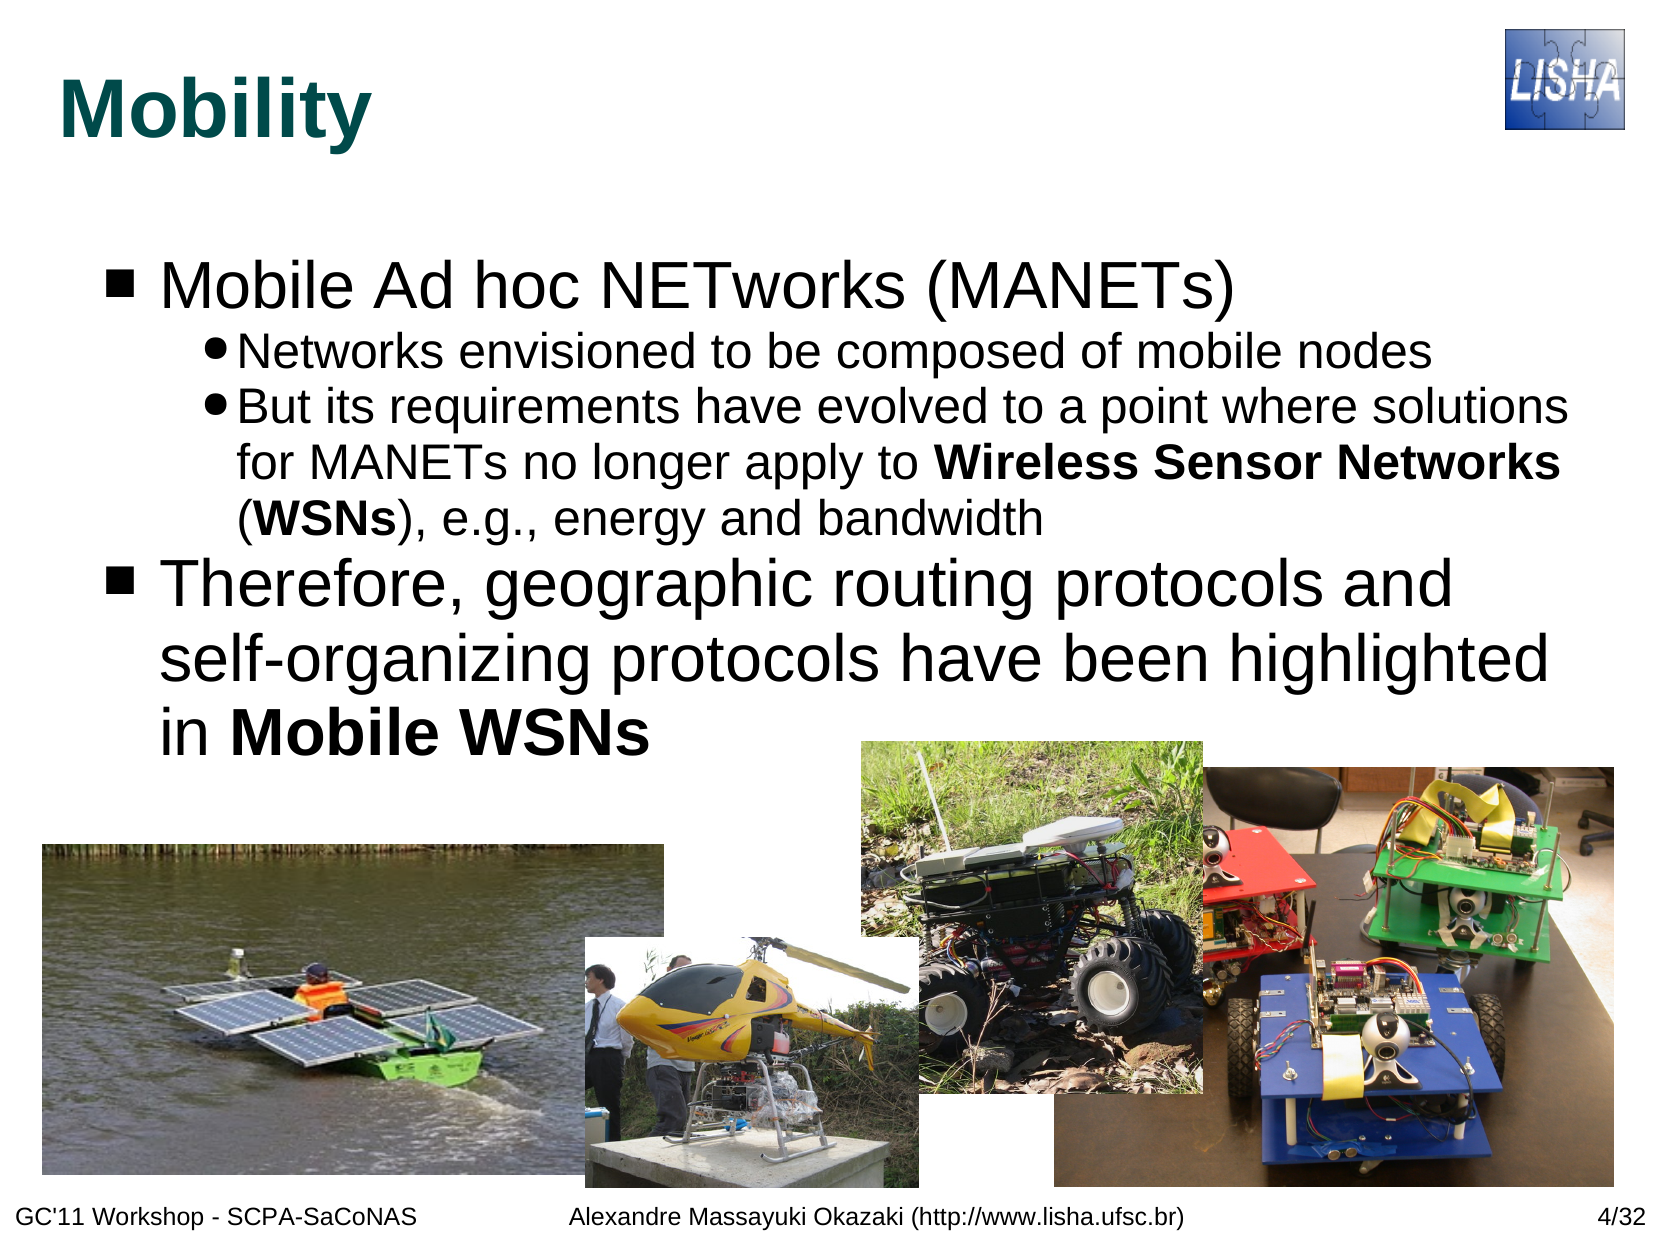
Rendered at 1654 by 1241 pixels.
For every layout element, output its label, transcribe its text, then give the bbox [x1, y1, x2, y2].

list Mobile Ad hoc NETworks (MANETs) Networks envisioned to be composed of mobile nodes But its requirements have evolved to a point where solutions for MANETs no longer apply to Wireless Sensor Networks (WSNs), e.g., energy and bandwidth Therefore, geographic routing protocols and self-organizing protocols have been highlighted in Mobile WSNs [59, 248, 1595, 937]
picture [42, 741, 1614, 1188]
picture [1595, 29, 1625, 130]
title Mobility [58, 11, 1595, 219]
